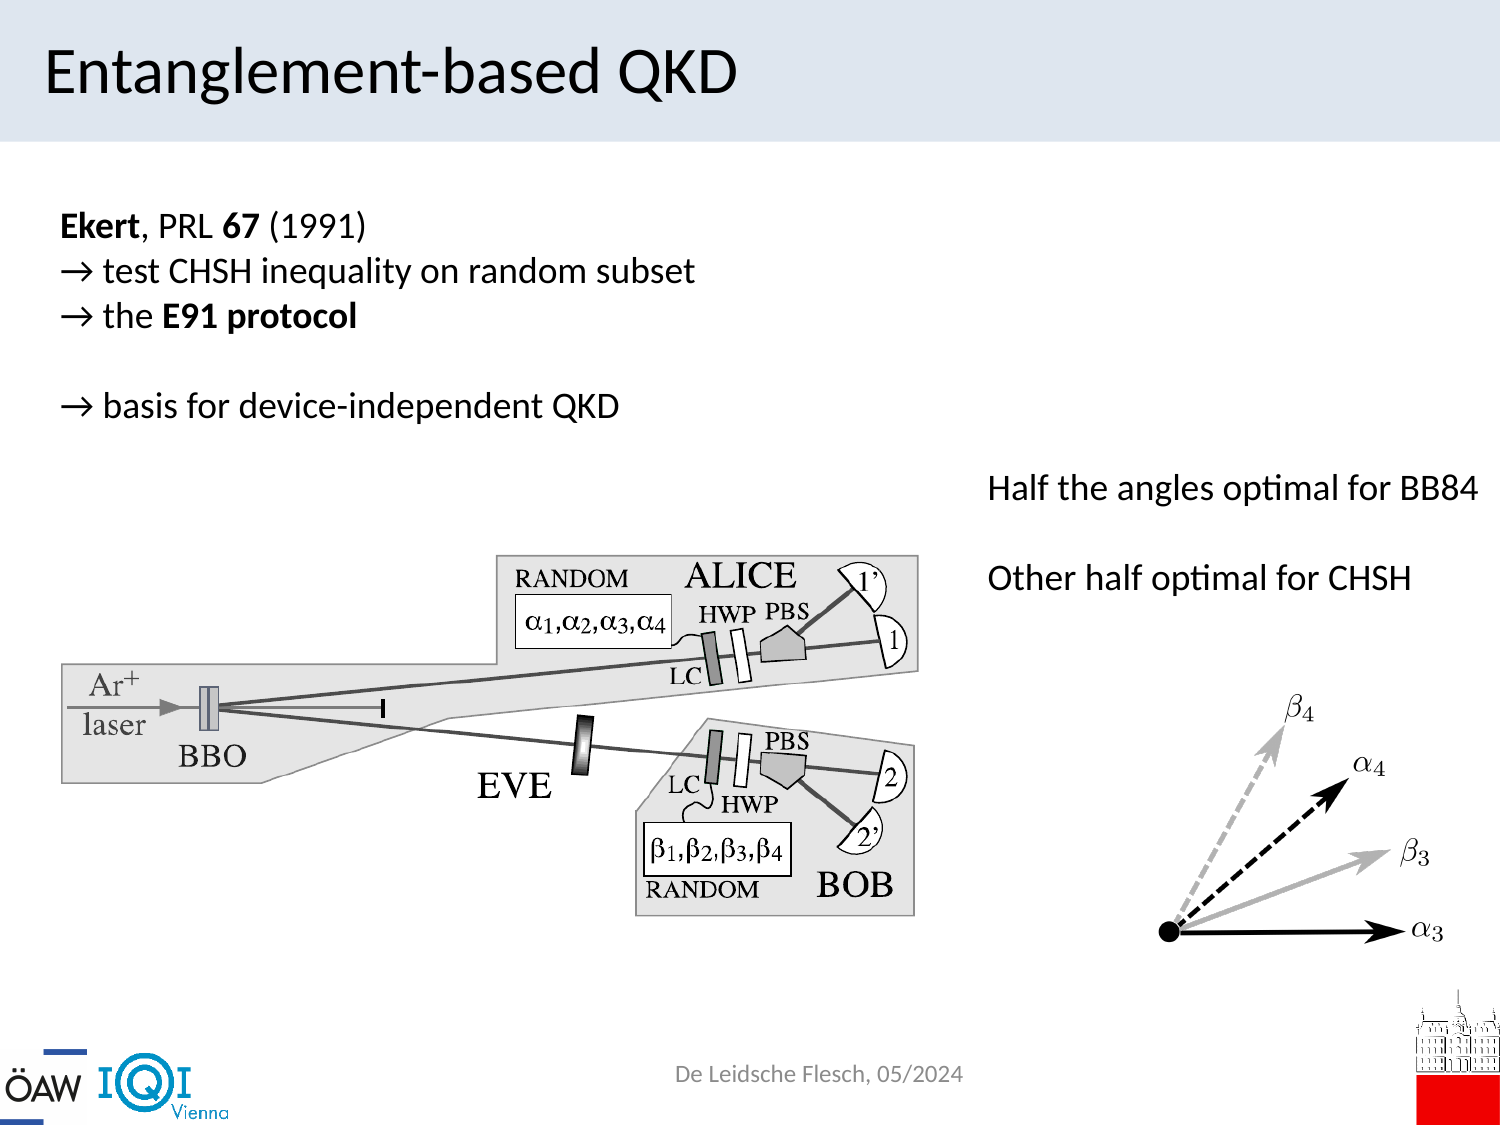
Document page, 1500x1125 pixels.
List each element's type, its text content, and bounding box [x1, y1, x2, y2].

picture [0, 1049, 87, 1125]
title Entanglement-based QKD [29, 7, 1317, 126]
picture [50, 521, 938, 938]
picture [94, 1049, 234, 1124]
text_box Ekert, PRL 67 (1991) → test CHSH inequality on random subset → the E91 protocol → basis for device-independent QKD [45, 193, 711, 434]
text_box Half the angles optimal for BB84 Other half optimal for CHSH [972, 455, 1495, 606]
picture [1416, 988, 1500, 1125]
picture [1135, 674, 1463, 969]
